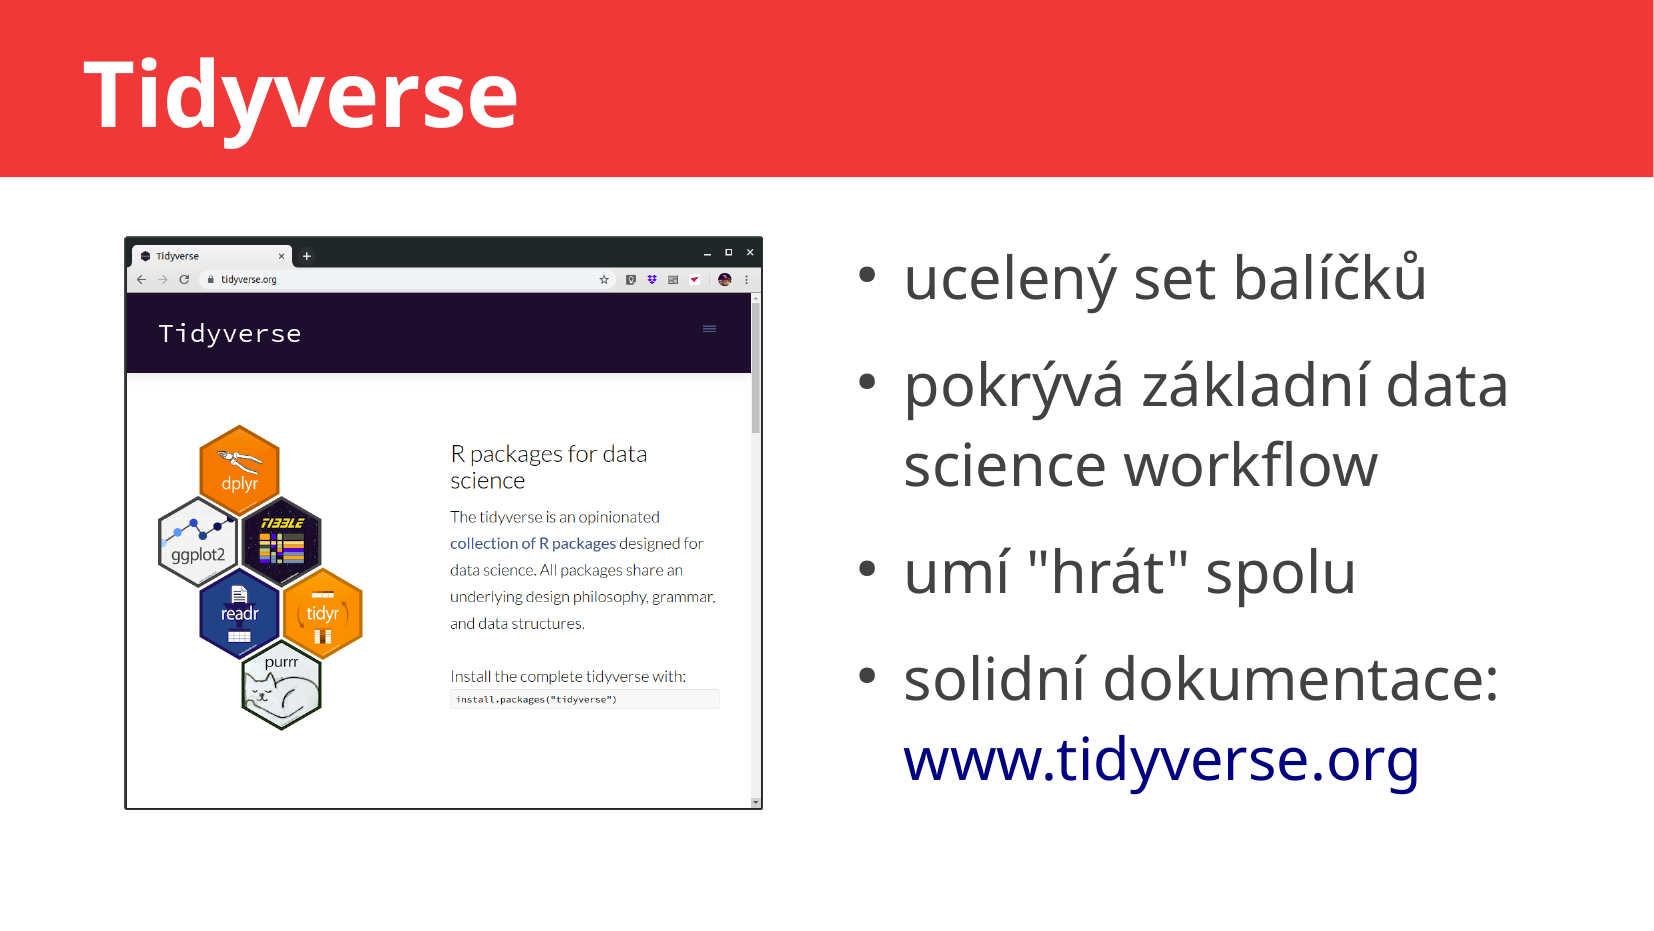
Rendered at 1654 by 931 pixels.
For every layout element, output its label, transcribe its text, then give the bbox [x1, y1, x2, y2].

title Tidyverse [82, 14, 1571, 171]
picture [124, 236, 763, 810]
list ucelený set balíčků pokrývá základní data science workflow umí "hrát" spolu solidní dokumentace: www.tidyverse.org [840, 236, 1564, 810]
